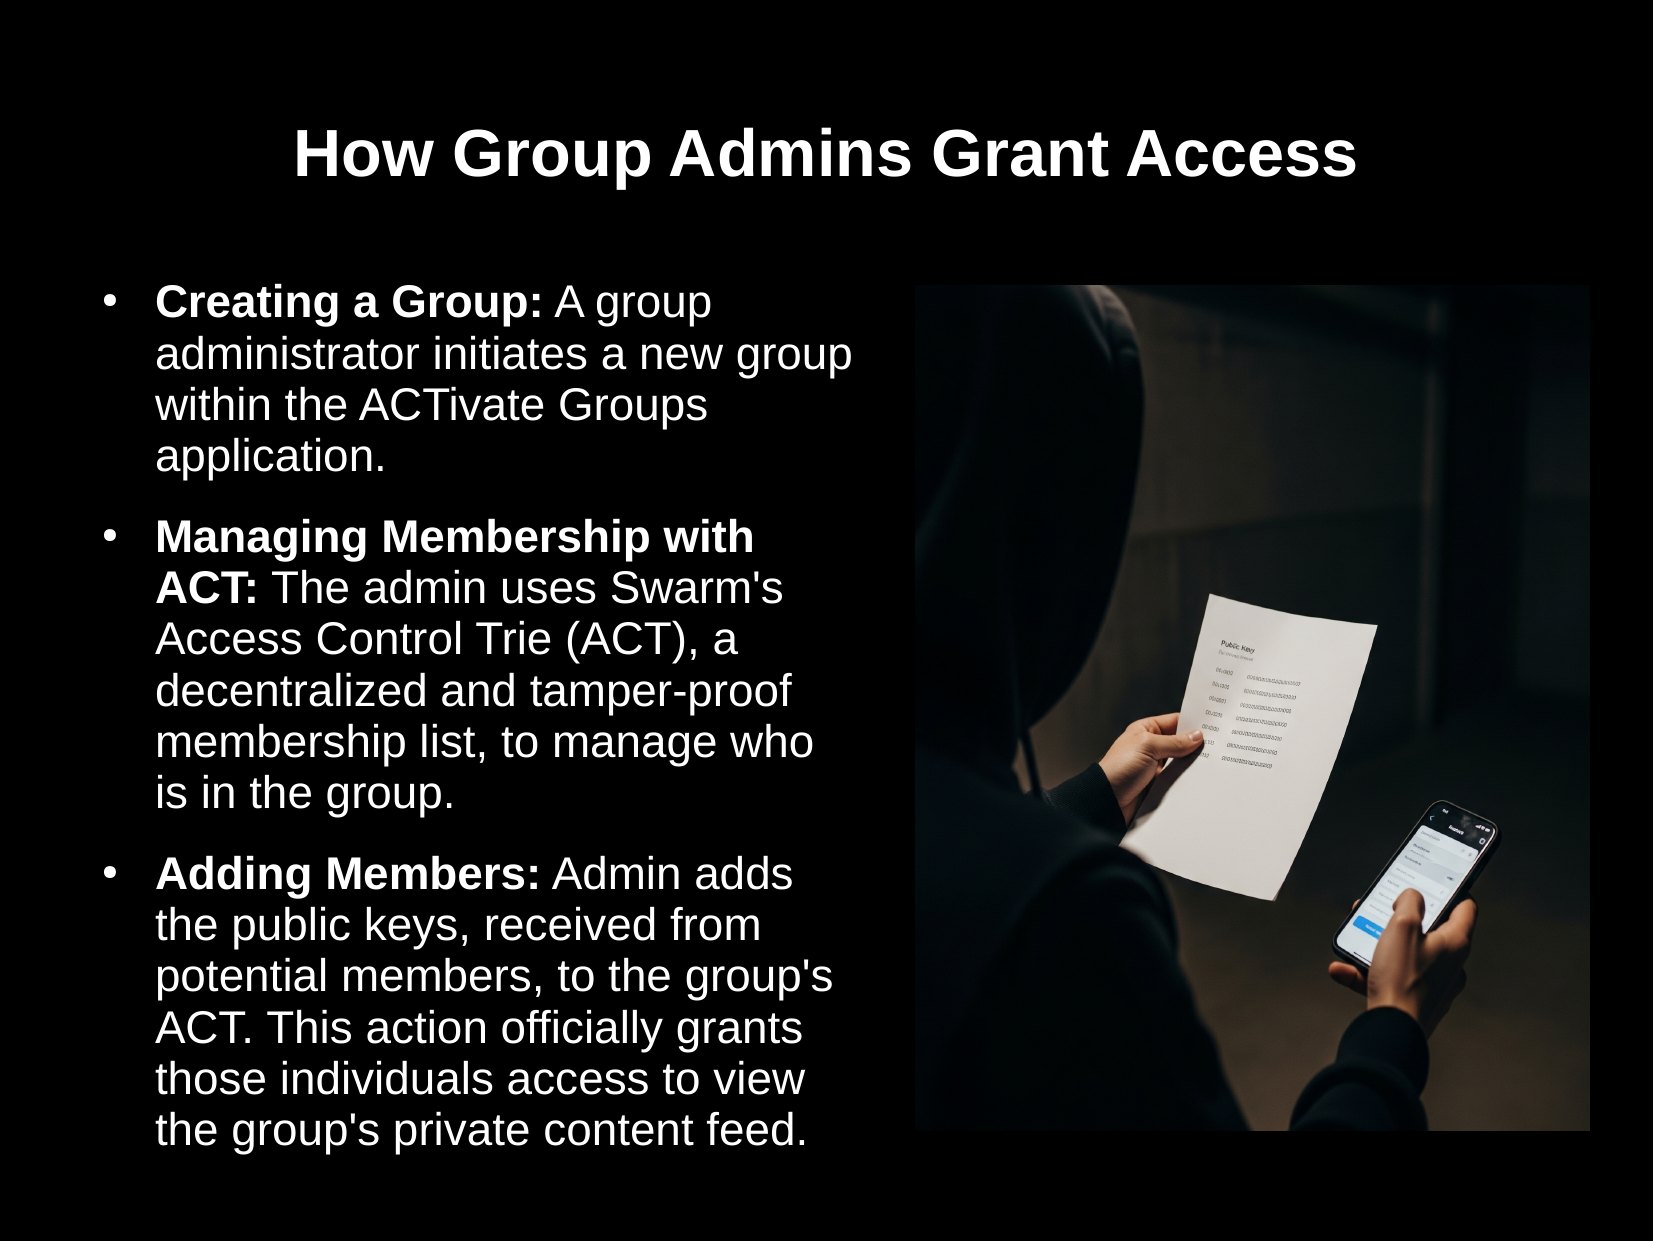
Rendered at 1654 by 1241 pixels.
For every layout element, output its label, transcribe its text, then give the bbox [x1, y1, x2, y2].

title How Group Admins Grant Access [82, 57, 1571, 249]
list Creating a Group: A group administrator initiates a new group within the ACTivate Groups application. Managing Membership with ACT: The admin uses Swarm's Access Control Trie (ACT), a decentralized and tamper-proof membership list, to manage who is in the group. Adding Members: Admin adds the public keys, received from potential members, to the group's ACT. This action officially grants those individuals access to view the group's private content feed. [84, 276, 856, 1168]
picture [914, 285, 1591, 1131]
